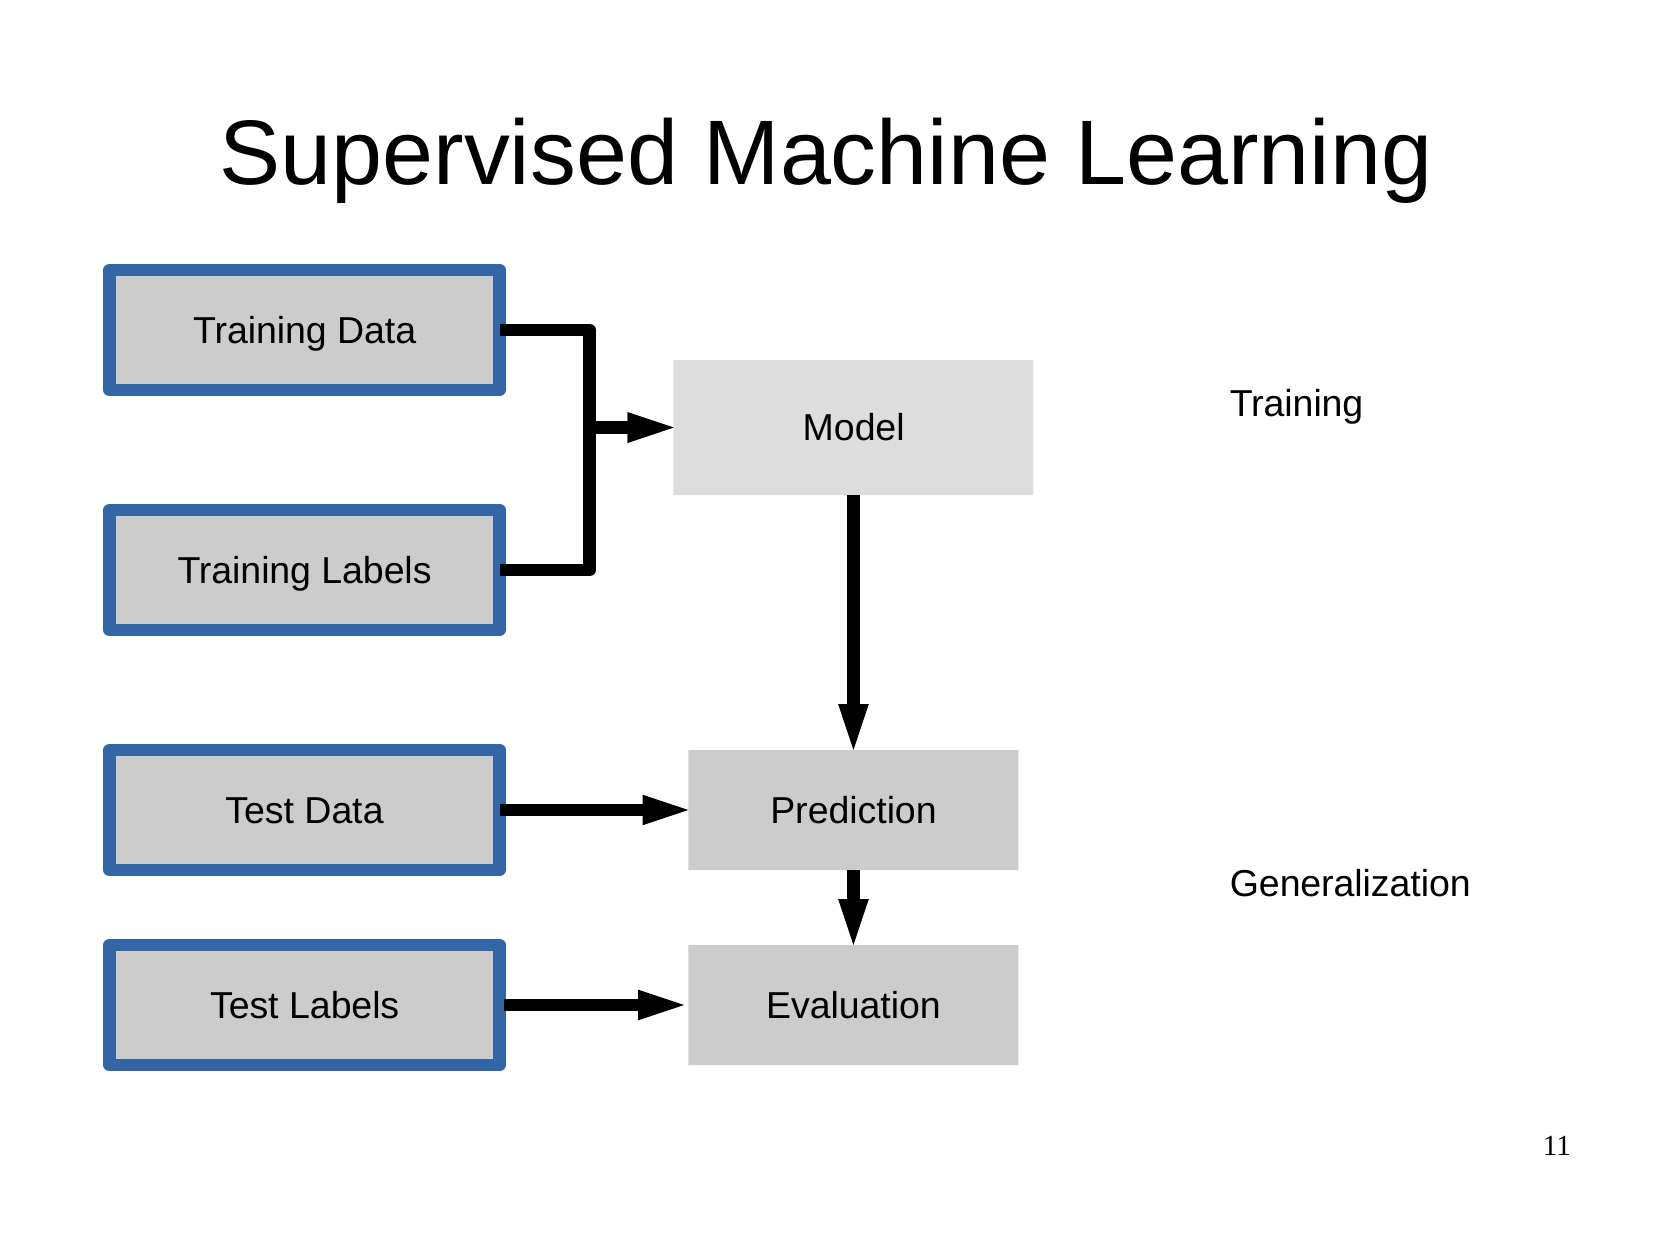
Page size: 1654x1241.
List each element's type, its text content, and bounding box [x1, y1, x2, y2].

text_box Training Labels [109, 510, 500, 631]
text_box Training [1215, 375, 1396, 432]
text_box Model [673, 360, 1034, 496]
text_box Training Data [109, 270, 500, 391]
title Supervised Machine Learning [82, 49, 1571, 257]
text_box Test Data [109, 750, 500, 871]
text_box Prediction [688, 750, 1019, 871]
text_box Evaluation [688, 945, 1019, 1066]
text_box Test Labels [109, 945, 500, 1066]
text_box Generalization [1215, 855, 1531, 912]
